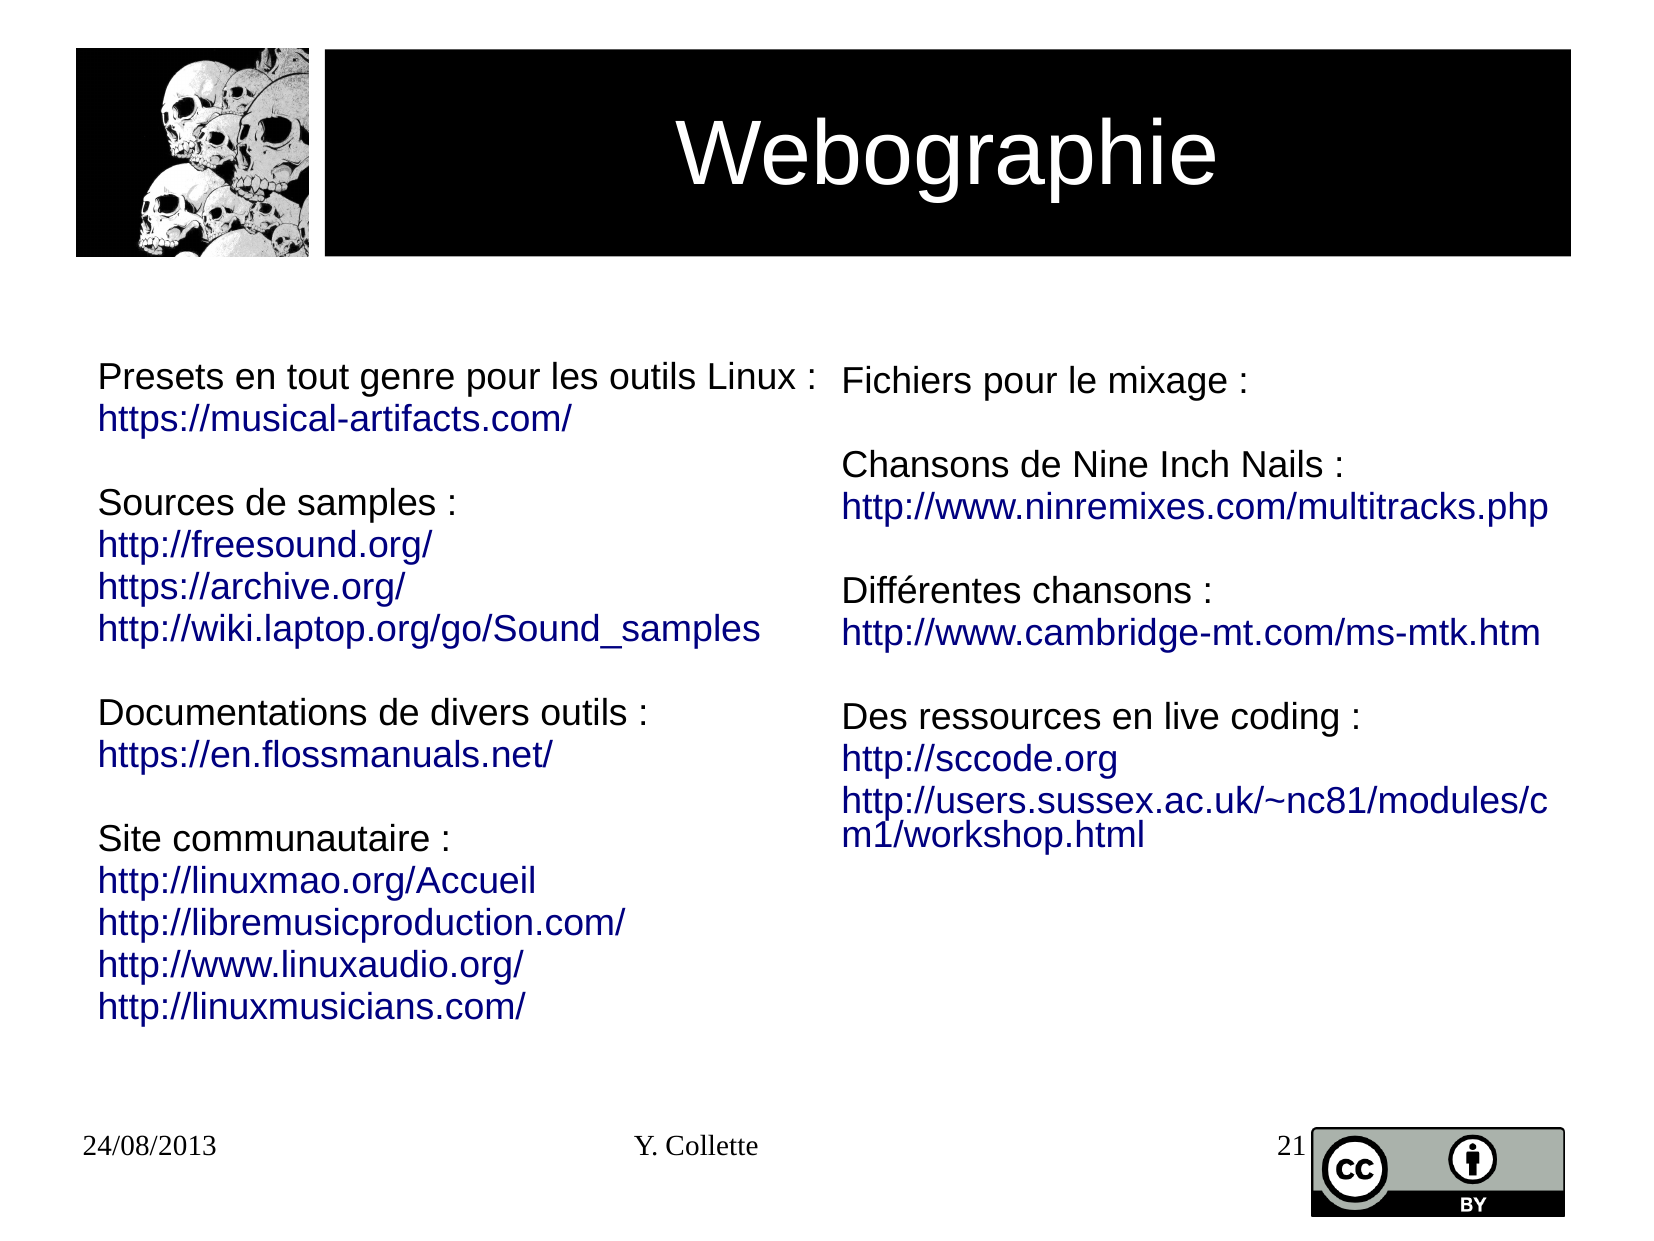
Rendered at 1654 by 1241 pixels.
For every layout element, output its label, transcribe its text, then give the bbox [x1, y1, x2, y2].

title Webographie [324, 49, 1571, 257]
picture [1311, 1127, 1565, 1217]
picture [76, 48, 309, 257]
text_box Fichiers pour le mixage : Chansons de Nine Inch Nails : http://www.ninremixes.com/multitracks.php Différentes chansons : http://www.cambridge-mt.com/ms-mtk.htm Des ressources en live coding : http://sccode.org http://users.sussex.ac.uk/~nc81/modules/cm1/workshop.html [826, 352, 1577, 871]
text_box Presets en tout genre pour les outils Linux : https://musical-artifacts.com/ Sources de samples : http://freesound.org/ https://archive.org/ http://wiki.laptop.org/go/Sound_samples Documentations de divers outils : https://en.flossmanuals.net/ Site communautaire : http://linuxmao.org/Accueil http://libremusicproduction.com/ http://www.linuxaudio.org/ http://linuxmusicians.com/ [82, 348, 851, 1036]
